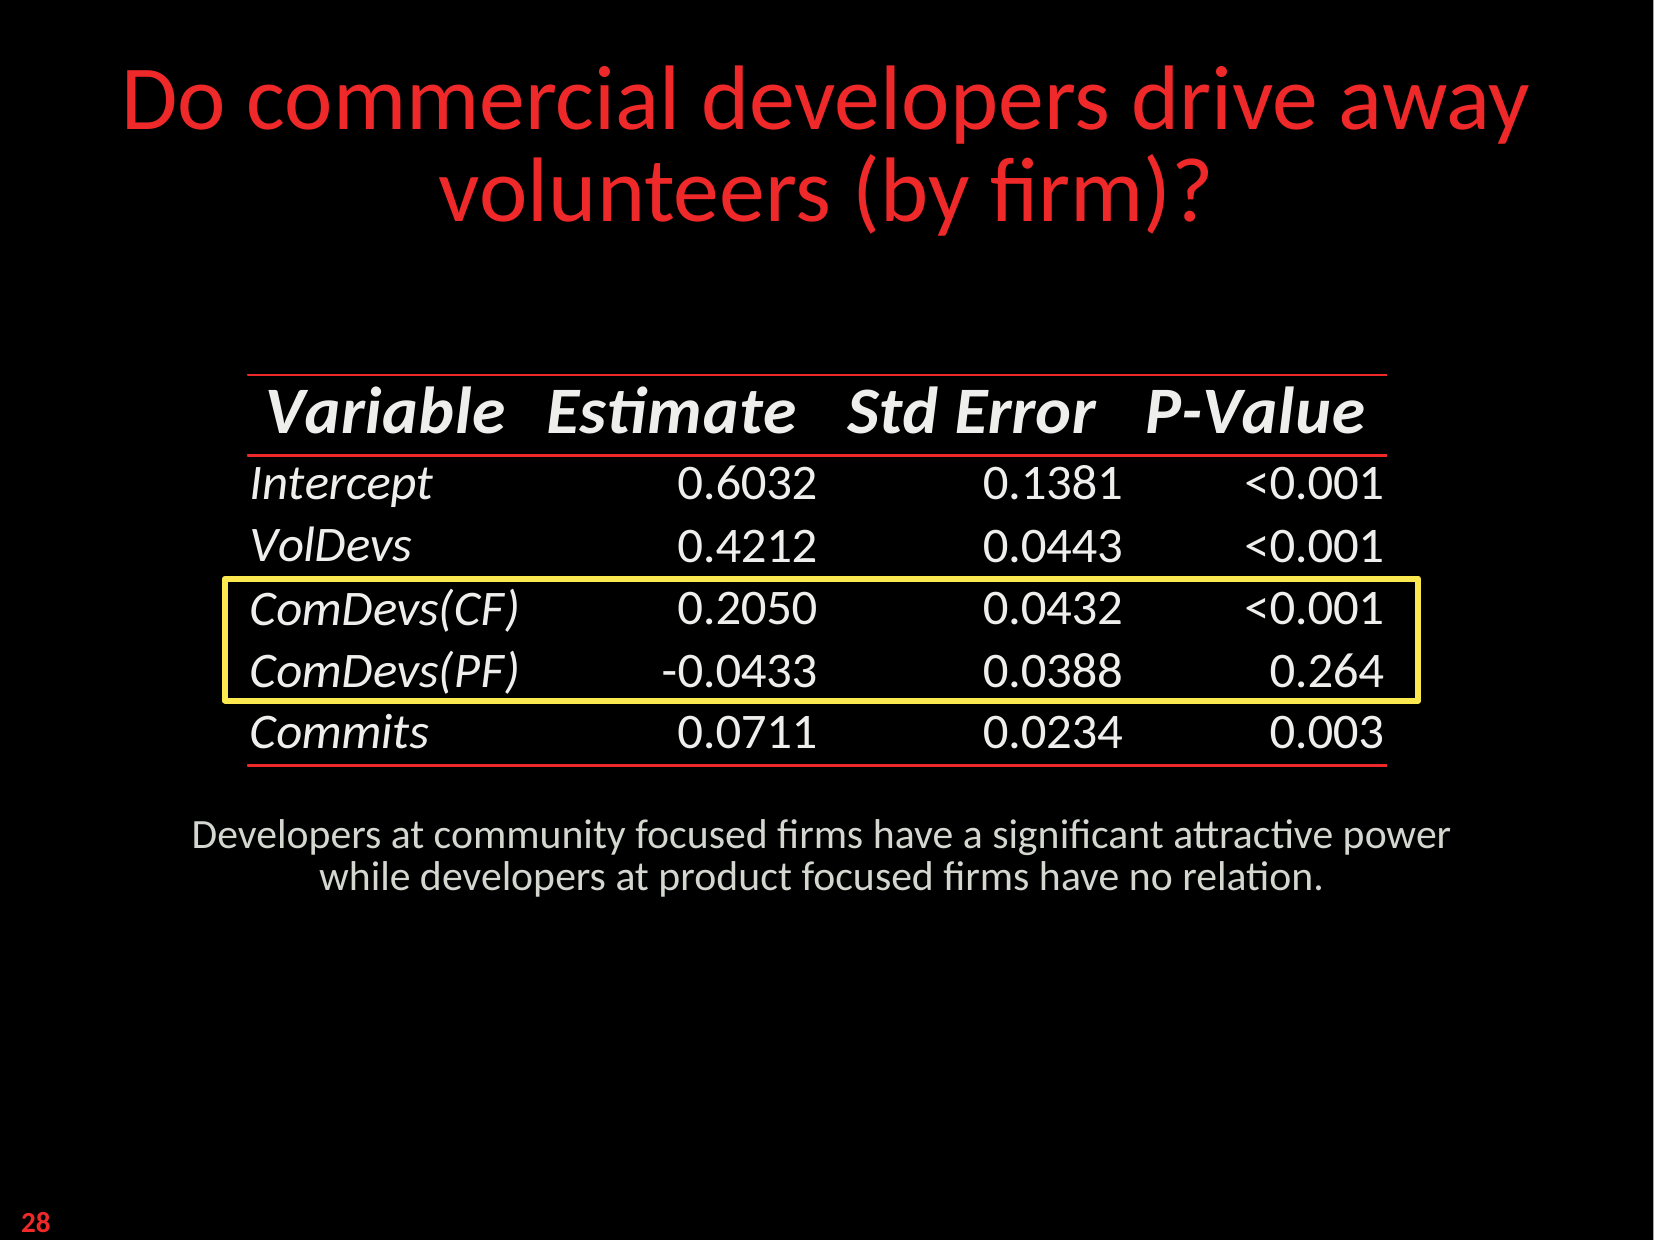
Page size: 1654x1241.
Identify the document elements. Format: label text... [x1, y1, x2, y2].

chart [247, 374, 1389, 576]
title Do commercial developers drive away volunteers (by firm)? [82, 40, 1571, 266]
text_box Developers at community focused firms have a significant attractive power while developers at product focused firms have no relation. [146, 809, 1497, 927]
chart [247, 704, 1389, 768]
chart [247, 582, 1389, 698]
